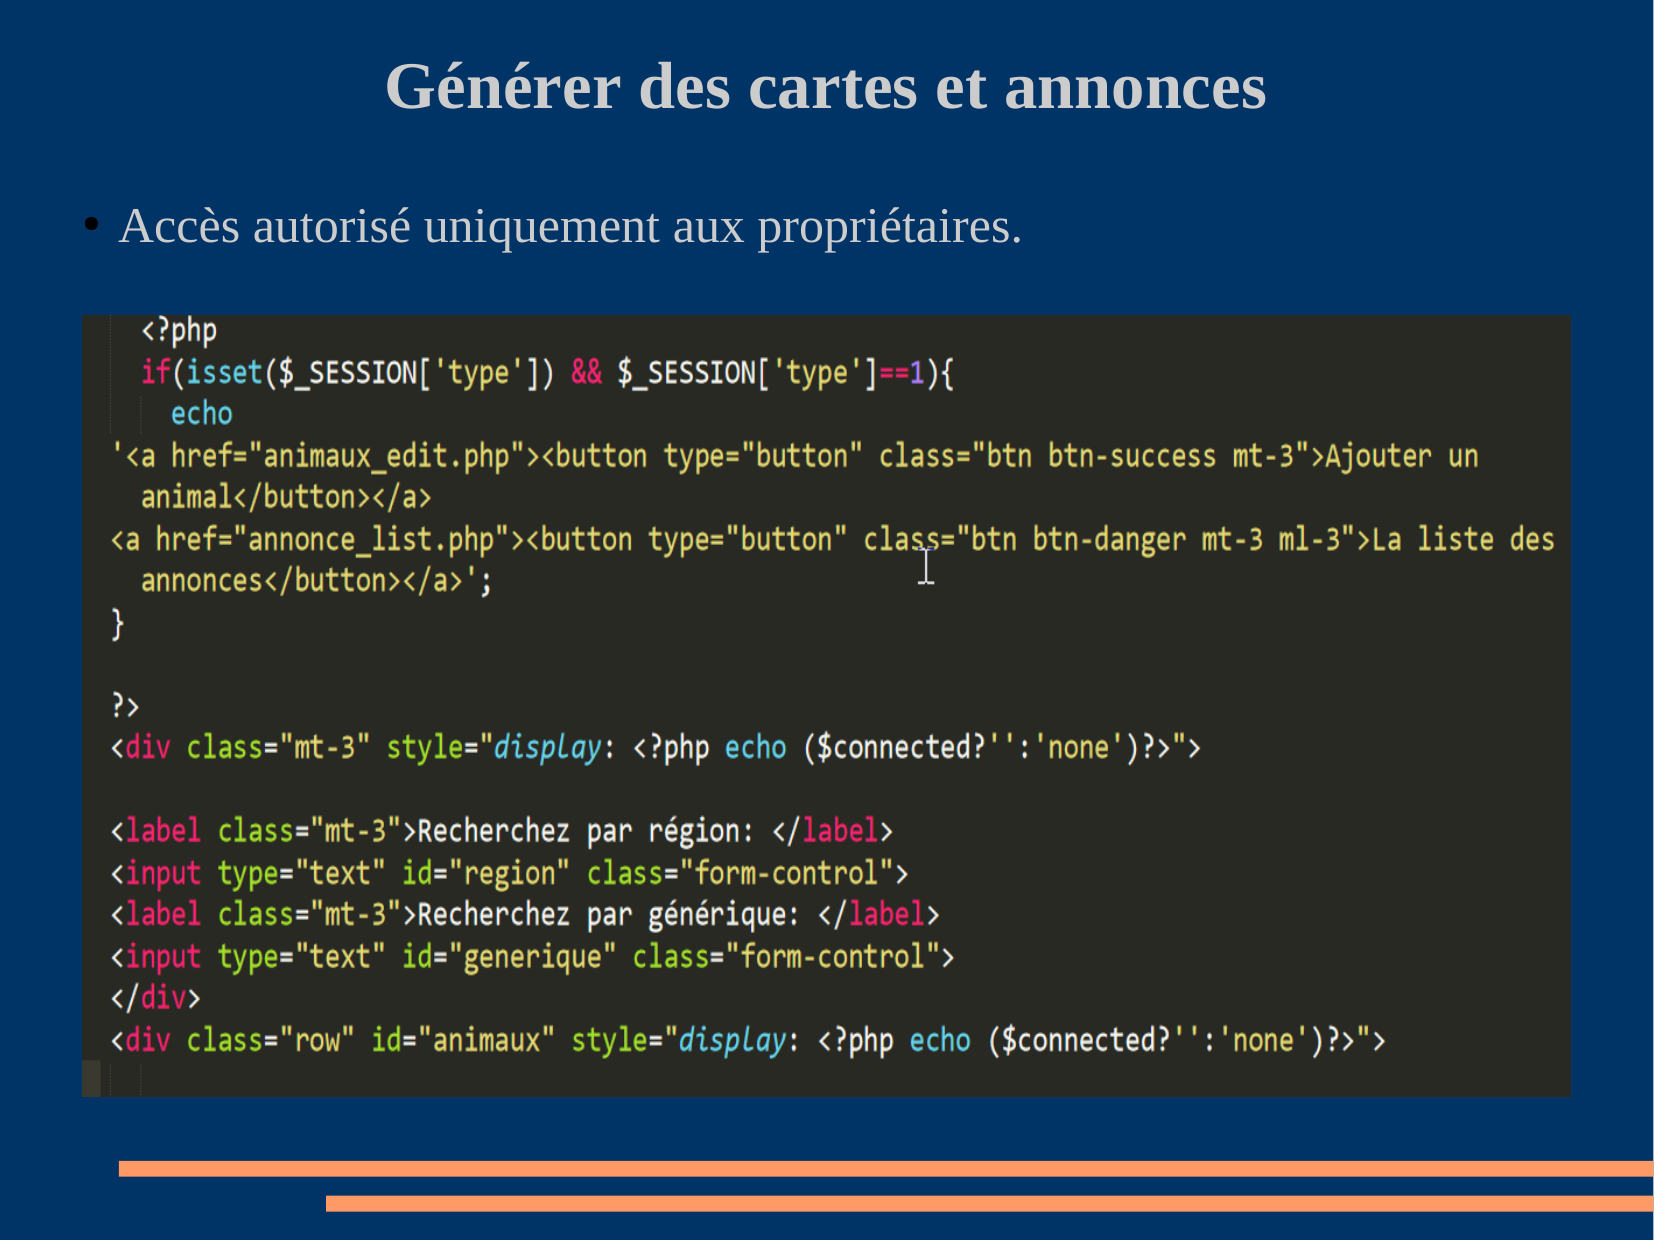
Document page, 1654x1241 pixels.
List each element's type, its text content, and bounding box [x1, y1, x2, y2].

subtitle Générer des cartes et annonces Accès autorisé uniquement aux propriétaires. [82, 49, 1571, 1109]
